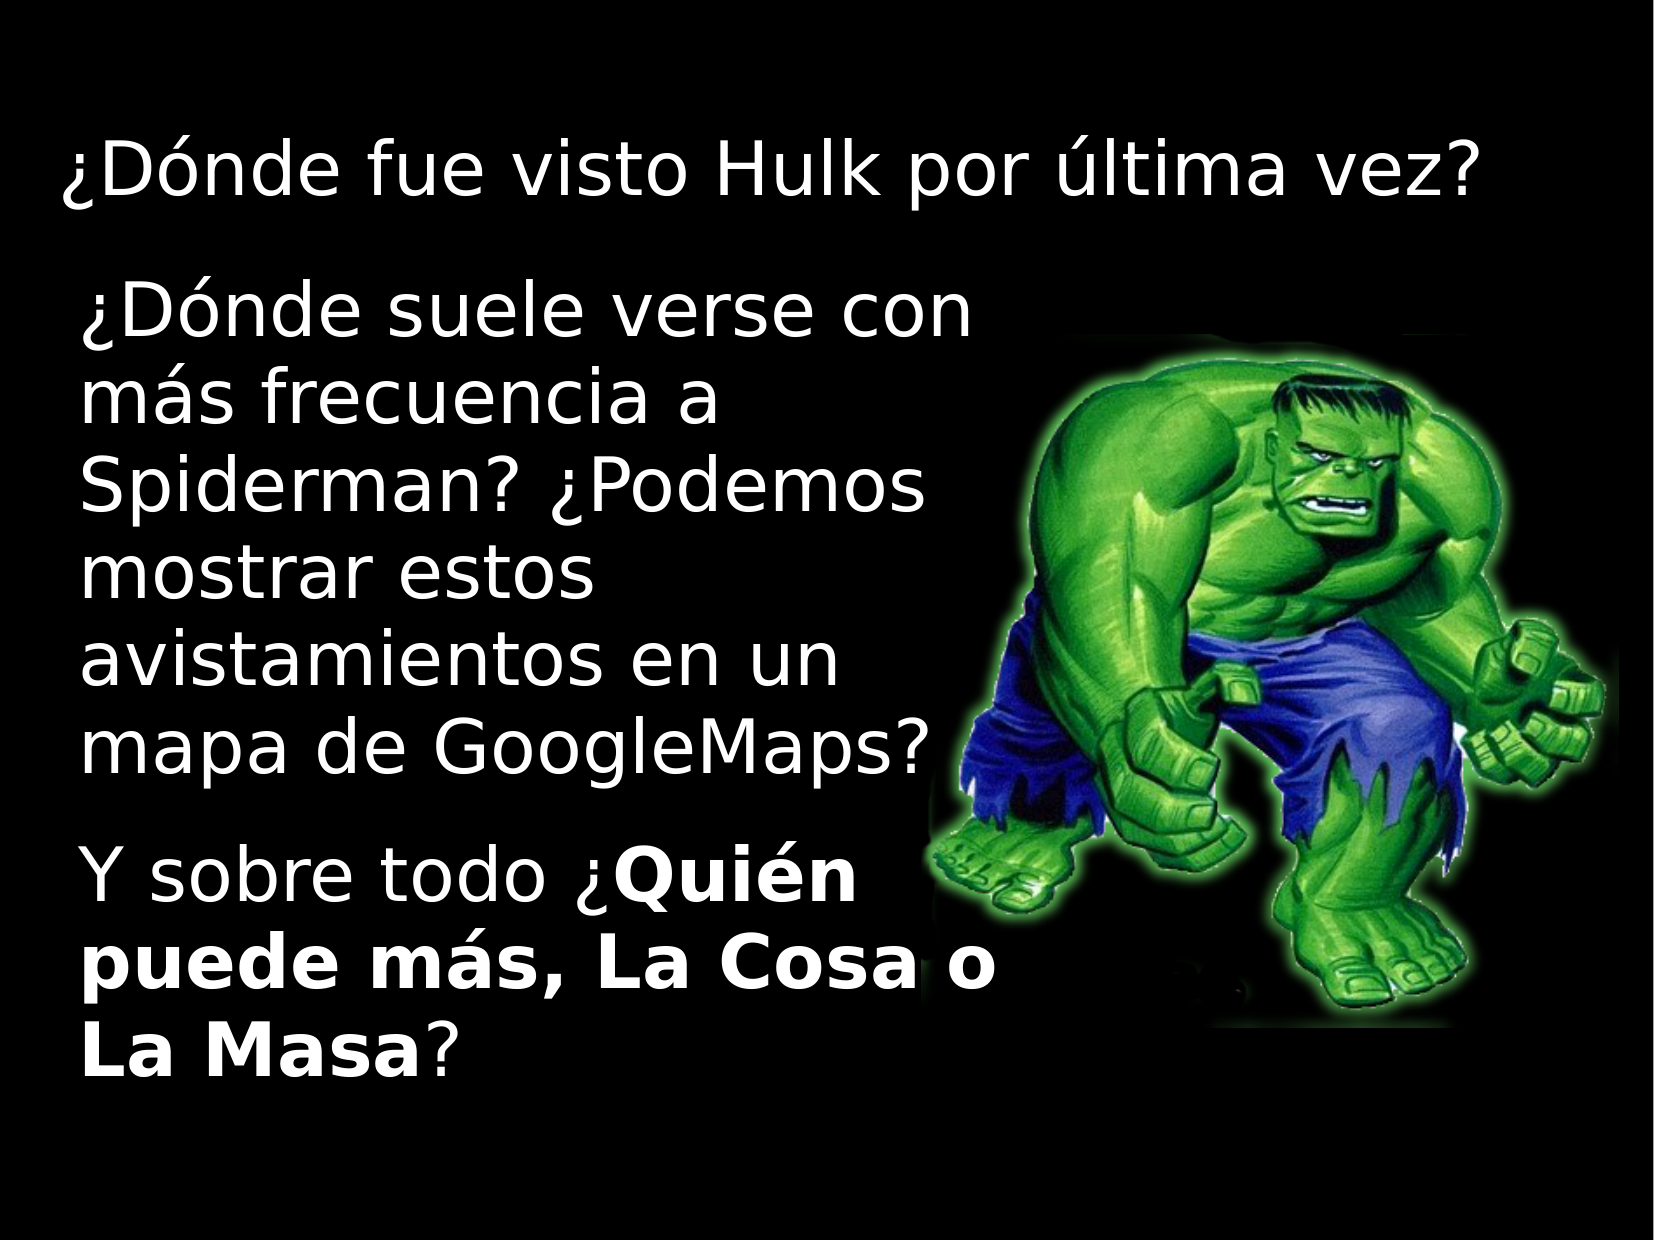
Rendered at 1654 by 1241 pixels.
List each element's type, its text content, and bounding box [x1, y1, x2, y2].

text_box ¿Dónde suele verse con más frecuencia a Spiderman? ¿Podemos mostrar estos avistamientos en un mapa de GoogleMaps? Y sobre todo ¿Quién puede más, La Cosa o La Masa? [63, 259, 1075, 1241]
picture [1075, 334, 1619, 1028]
text_box ¿Dónde fue visto Hulk por última vez? [43, 118, 1532, 272]
